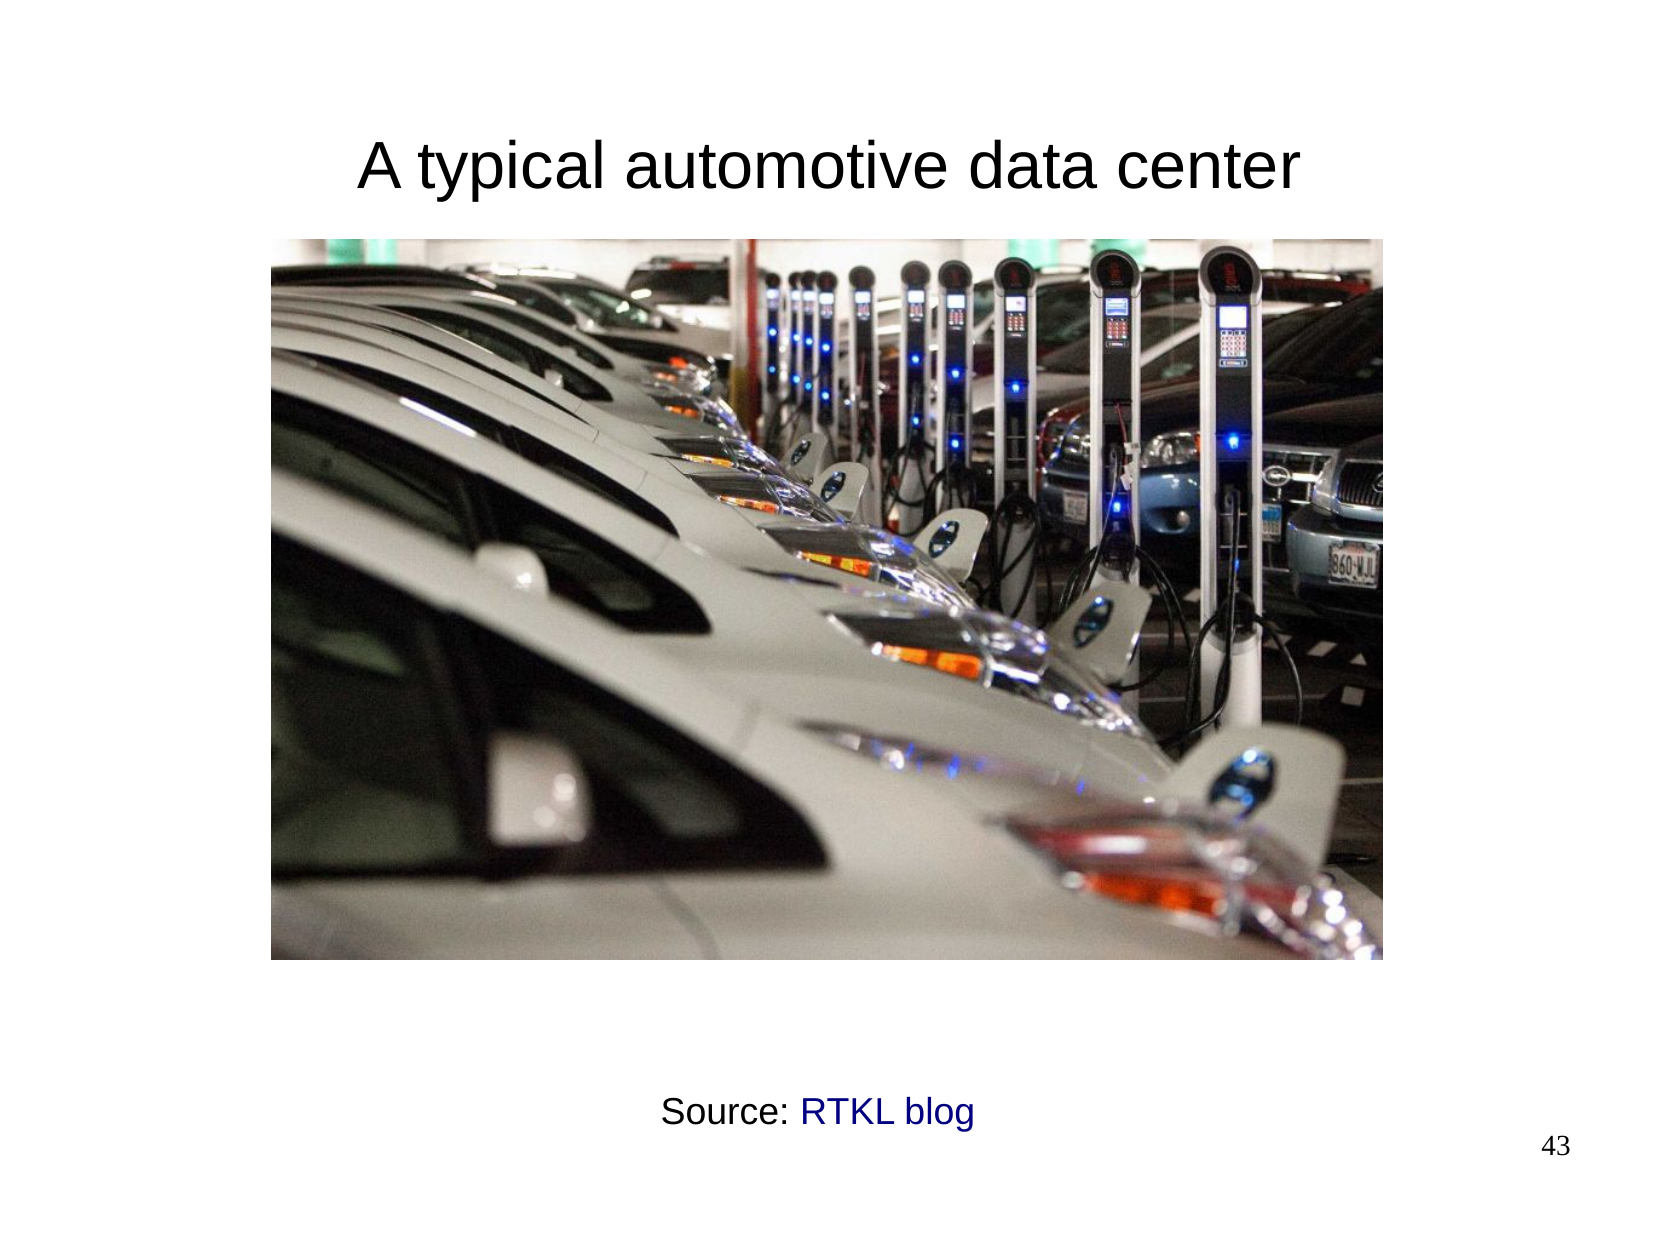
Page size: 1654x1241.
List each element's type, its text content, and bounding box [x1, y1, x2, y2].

picture [271, 239, 1383, 960]
text_box Source: RTKL blog [645, 1083, 990, 1141]
text_box A typical automotive data center [343, 120, 1321, 211]
